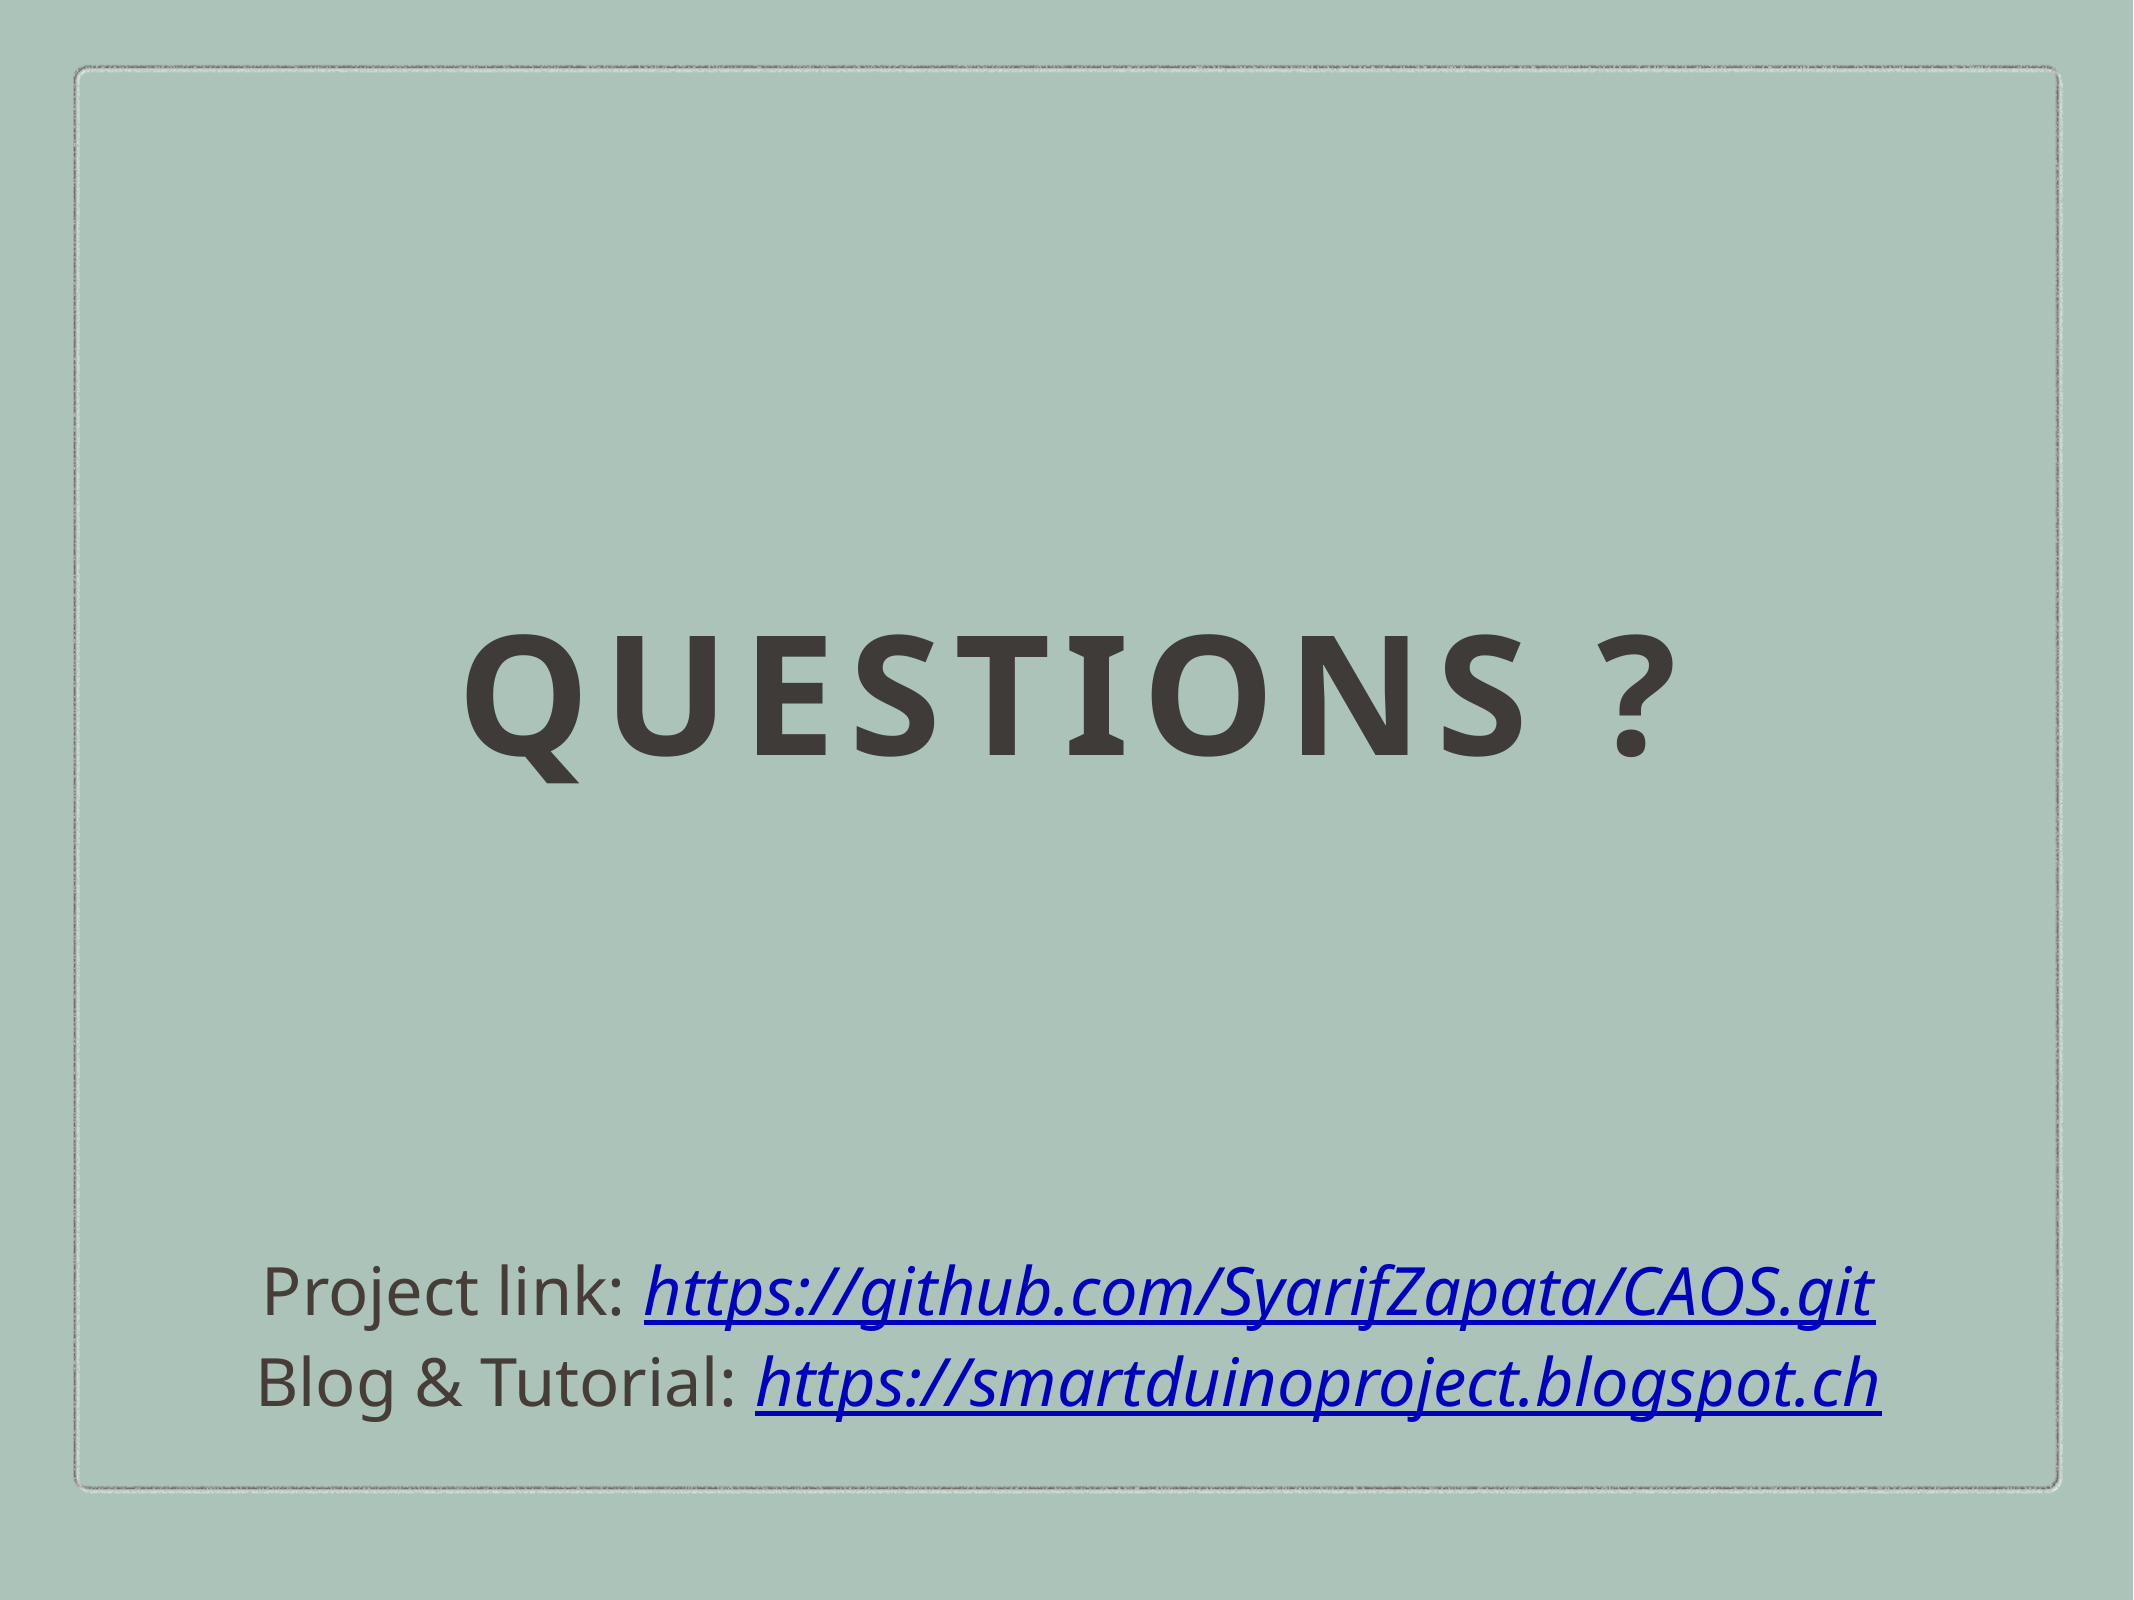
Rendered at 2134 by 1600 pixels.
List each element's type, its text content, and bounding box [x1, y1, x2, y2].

title Questions ? [149, 580, 1988, 862]
text_box Project link: https://github.com/SyarifZapata/CAOS.git Blog & Tutorial: https://smartduinoproject.blogspot.ch [149, 1240, 1988, 1519]
picture [64, 58, 2069, 1498]
